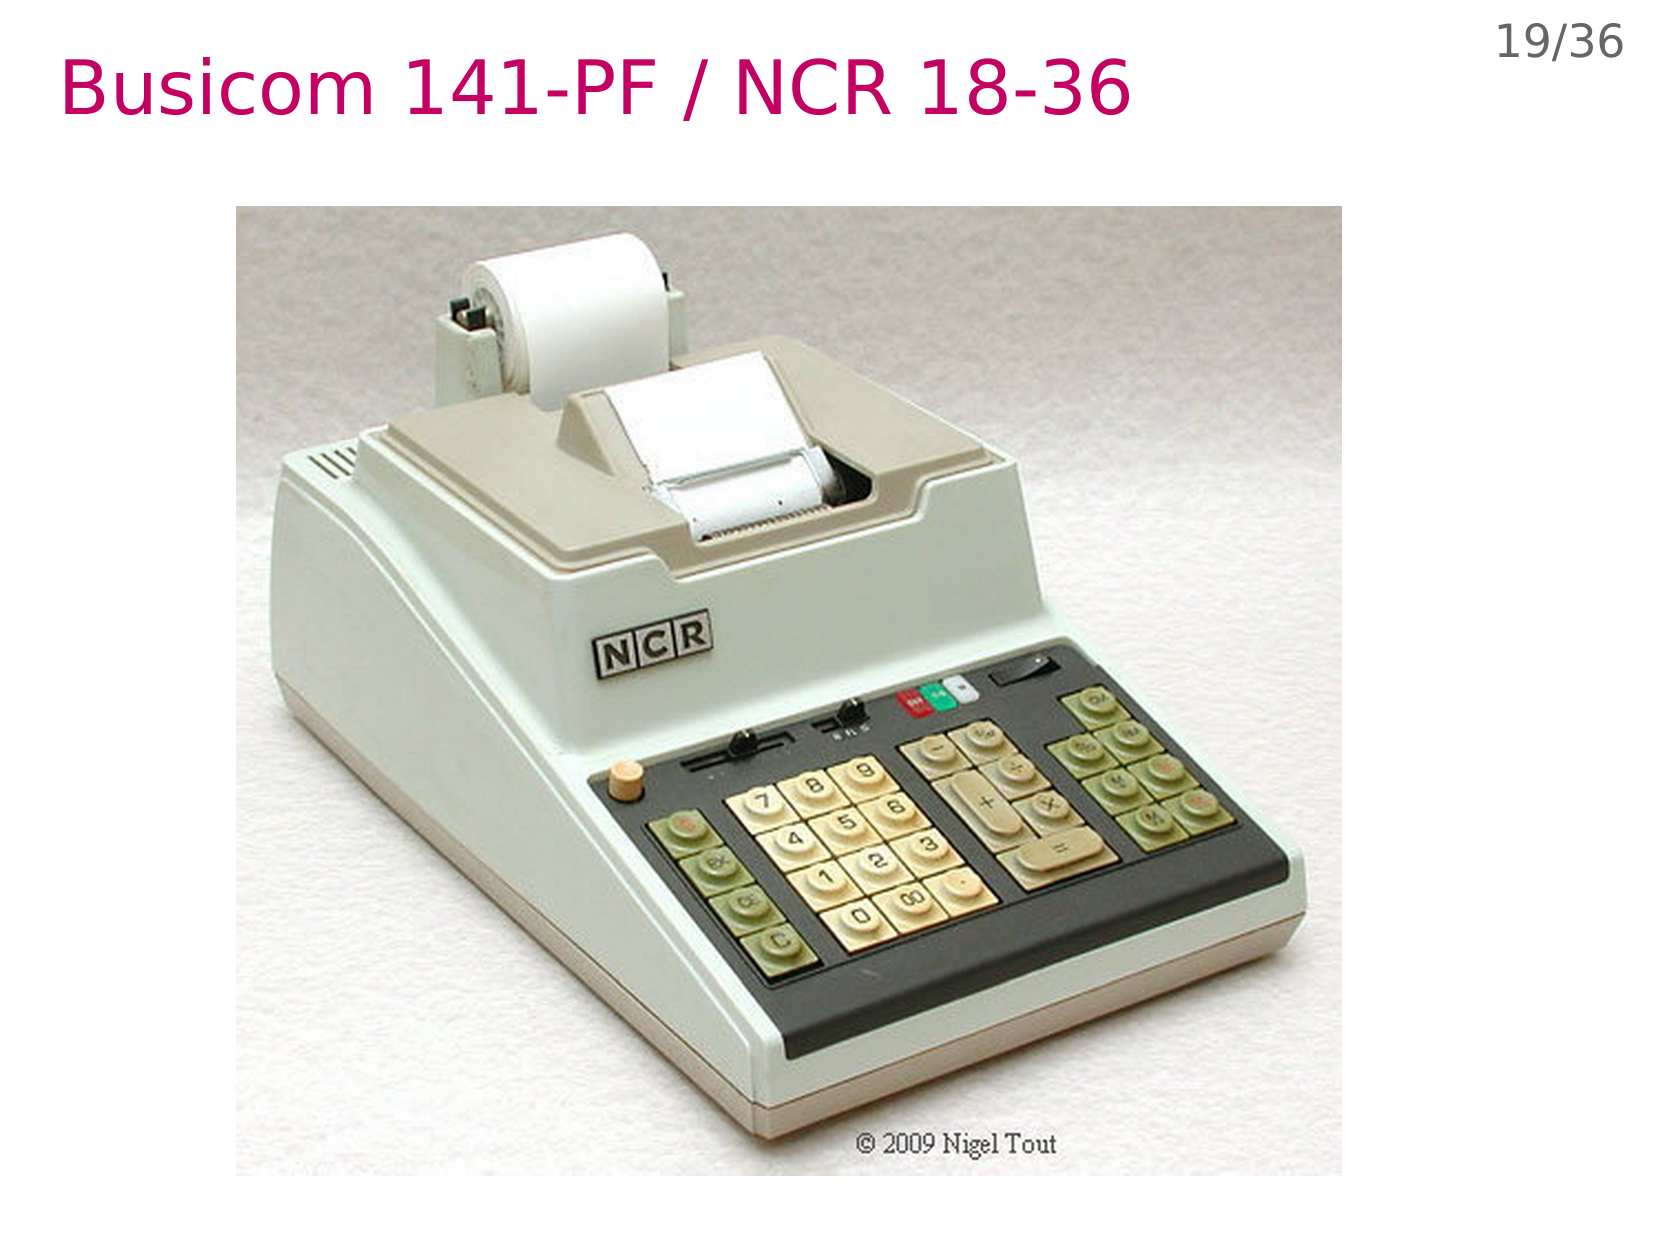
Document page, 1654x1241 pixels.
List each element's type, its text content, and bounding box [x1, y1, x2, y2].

picture [236, 206, 1342, 1176]
title Busicom 141-PF / NCR 18-36 [59, 29, 1625, 148]
